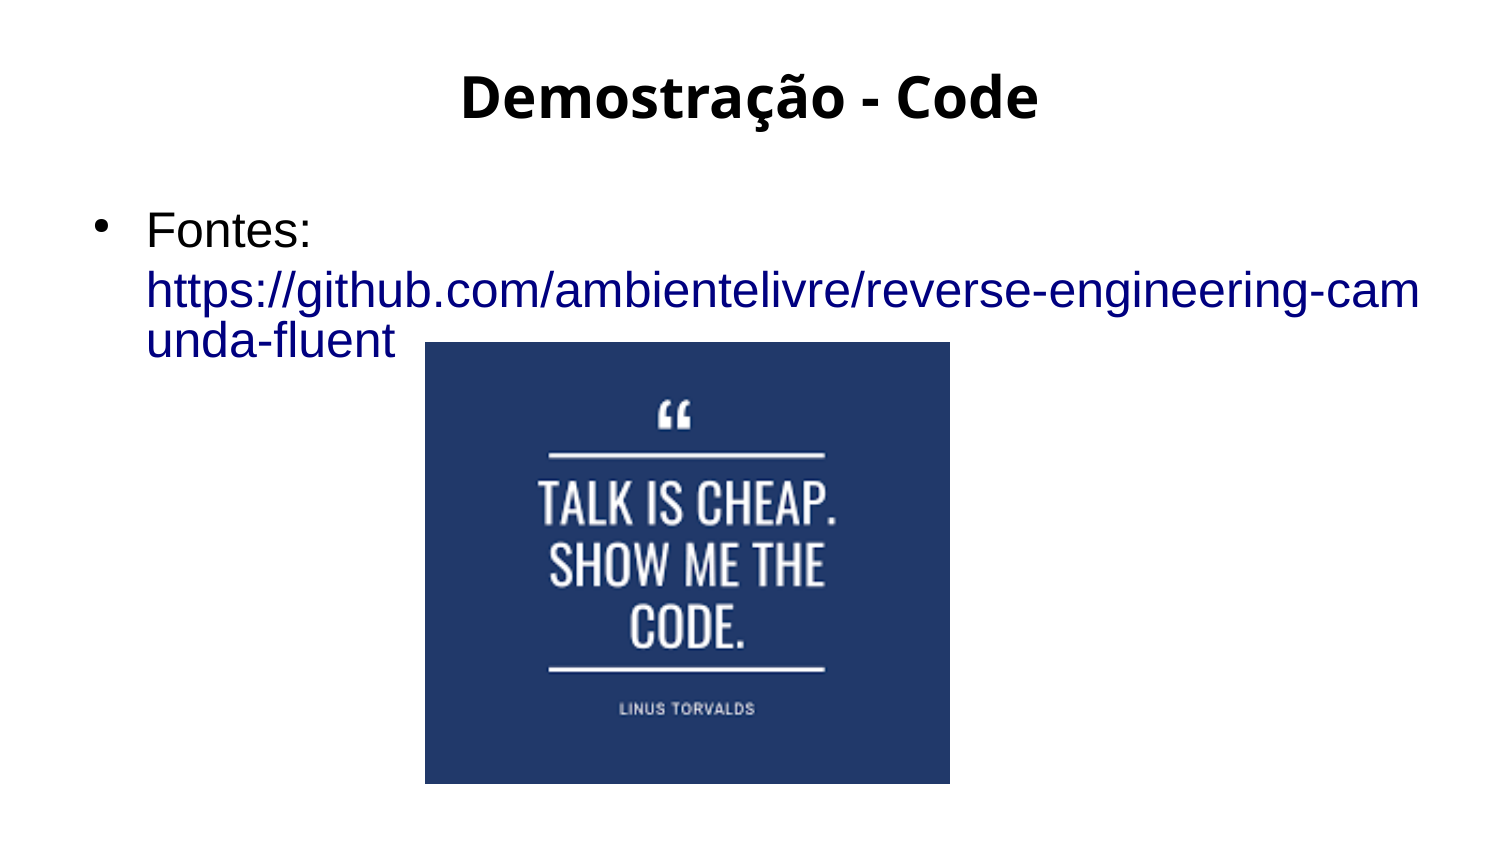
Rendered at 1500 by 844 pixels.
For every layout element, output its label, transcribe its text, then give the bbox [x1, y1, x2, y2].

list Fontes: https://github.com/ambientelivre/reverse-engineering-camunda-fluent [75, 197, 1425, 687]
text_box Demostração - Code [0, 45, 1500, 146]
picture [425, 342, 950, 784]
